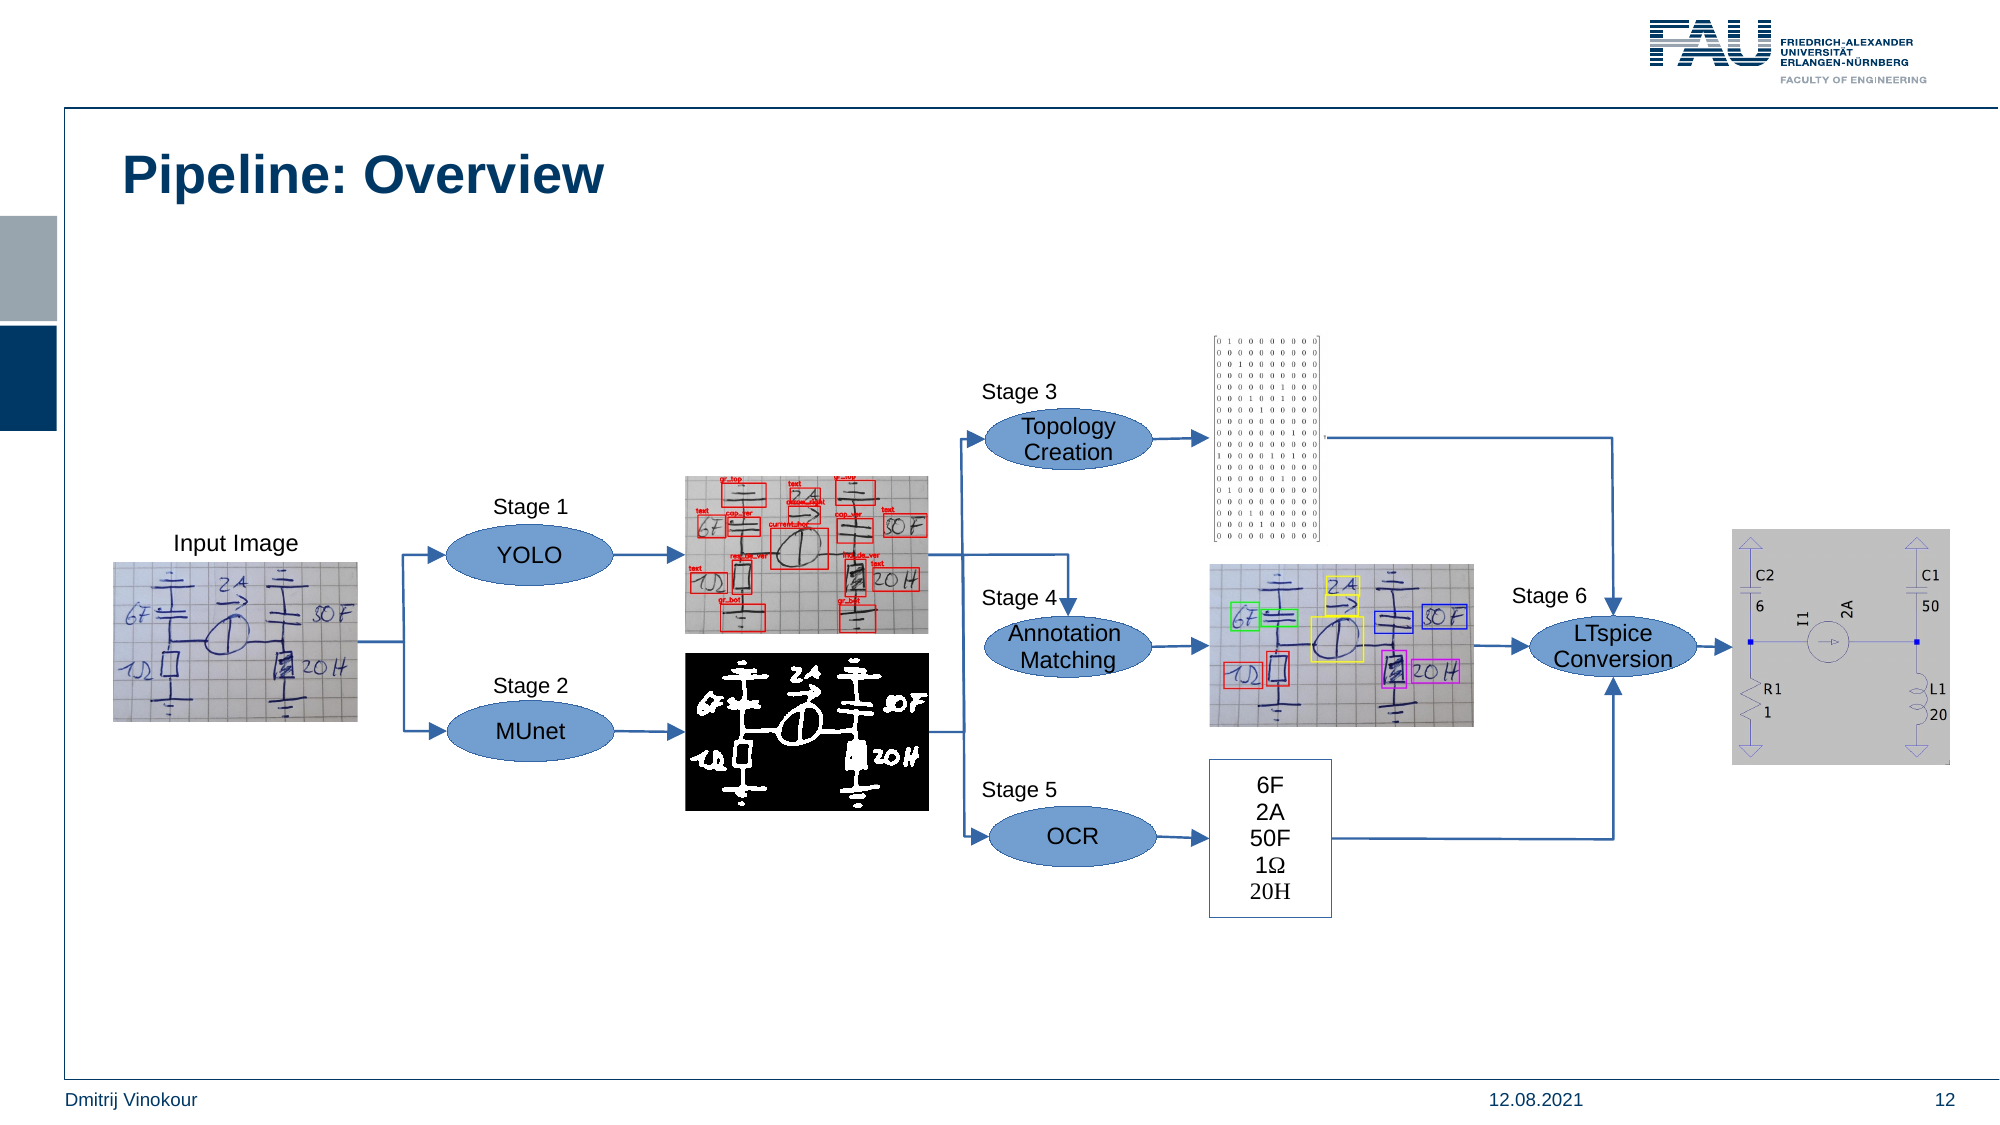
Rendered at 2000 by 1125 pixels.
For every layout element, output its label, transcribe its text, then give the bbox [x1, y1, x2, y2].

text_box 12.08.2021 [1489, 1087, 1725, 1119]
text_box Dmitrij Vinokour [64, 1087, 1403, 1119]
text_box <number> [1798, 1087, 1956, 1119]
picture [111, 328, 1951, 919]
text_box Pipeline: Overview [122, 139, 1946, 328]
